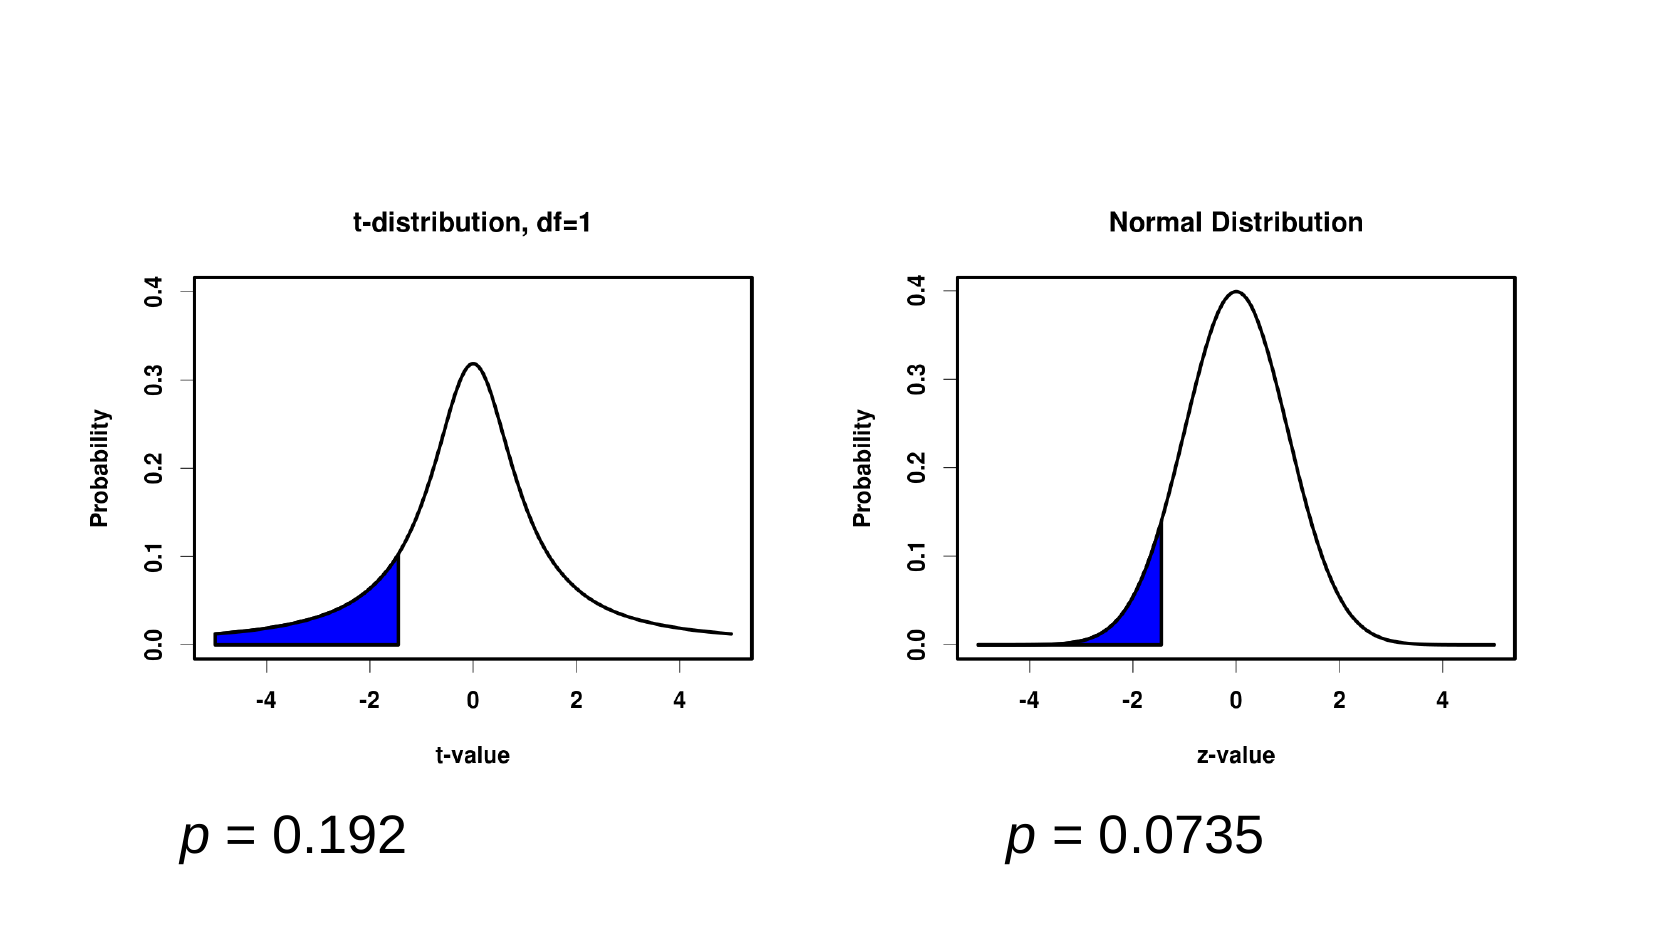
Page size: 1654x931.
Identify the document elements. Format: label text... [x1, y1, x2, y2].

text_box p = 0.0735 [992, 797, 1335, 931]
picture [845, 165, 1572, 798]
picture [82, 165, 809, 798]
text_box p = 0.192 [165, 797, 426, 874]
